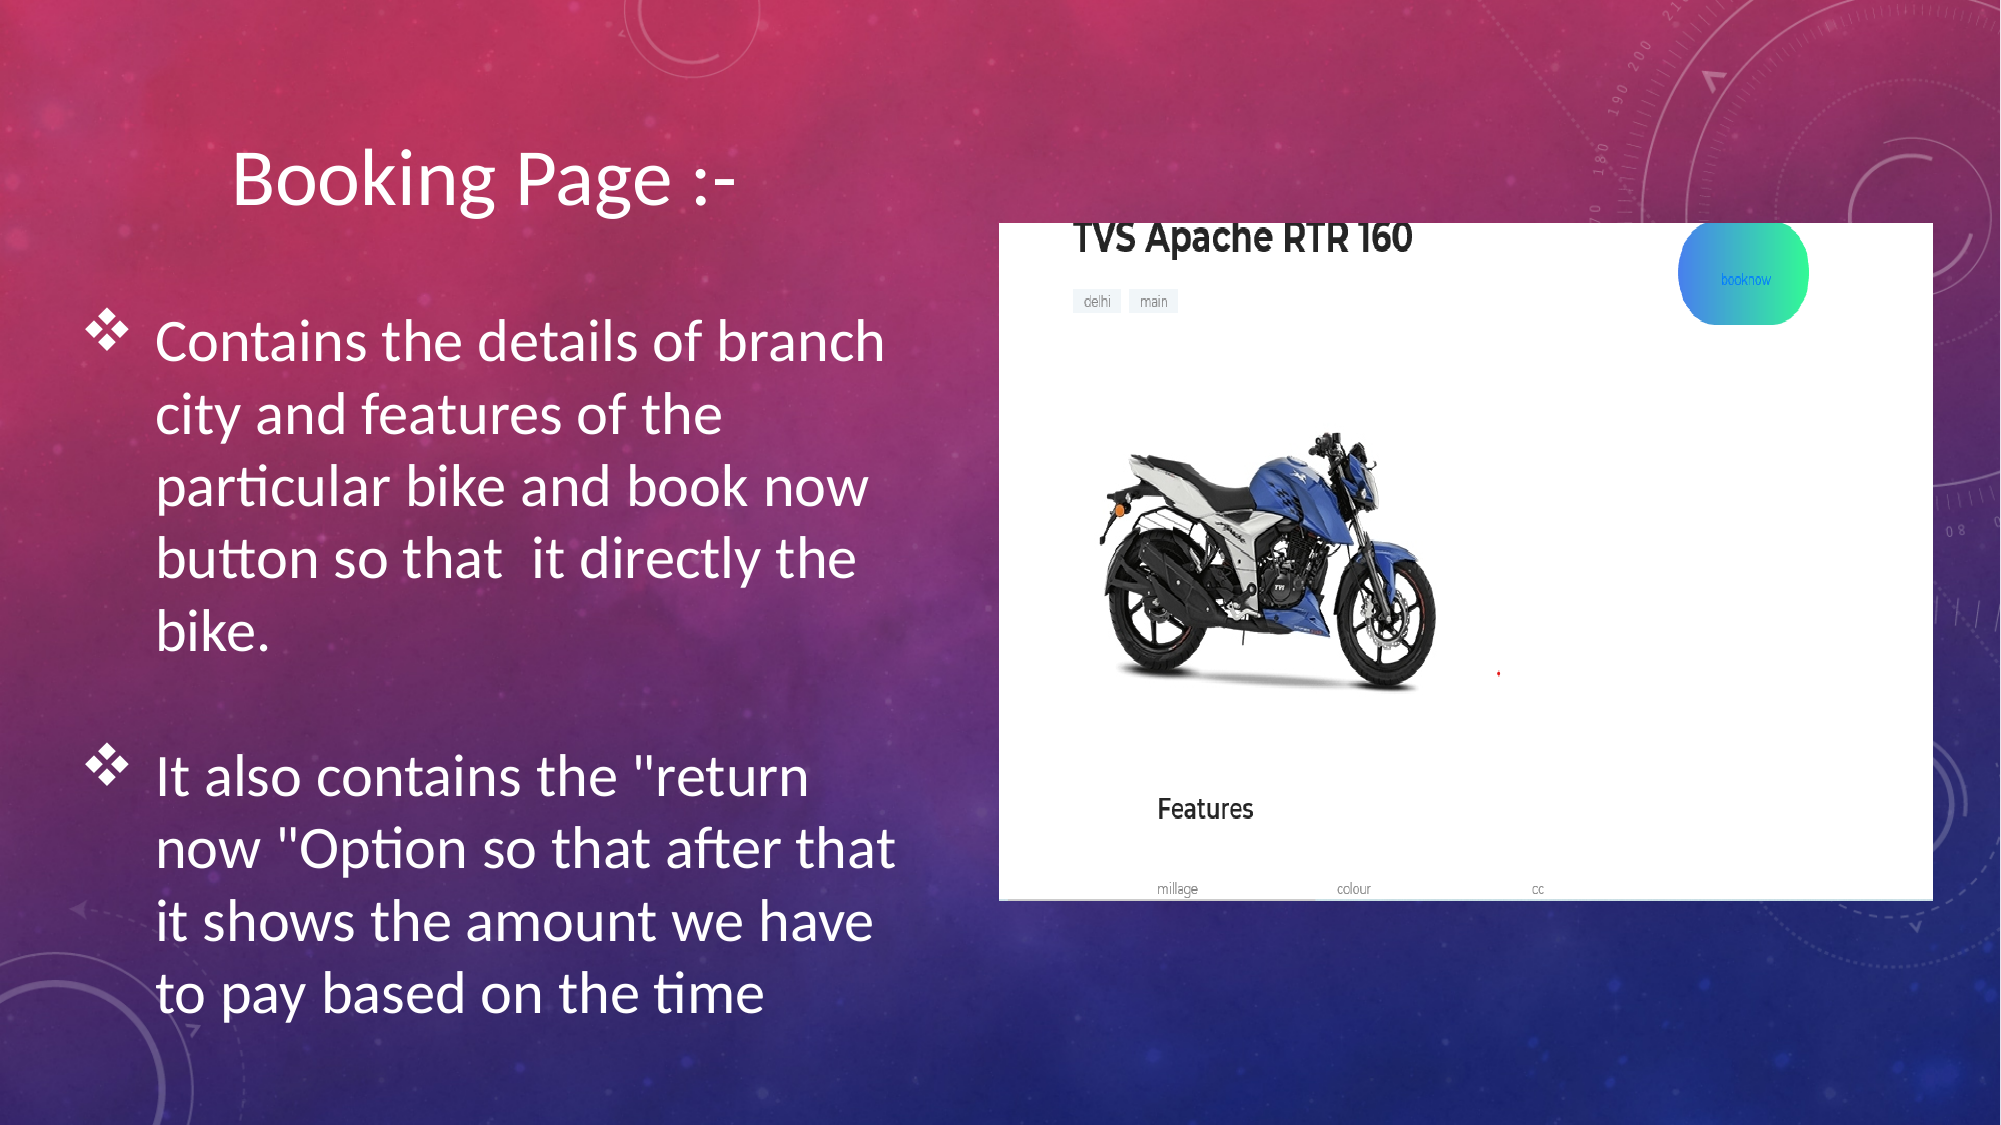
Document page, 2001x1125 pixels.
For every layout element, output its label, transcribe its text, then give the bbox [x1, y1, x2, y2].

picture [0, 0, 2001, 1125]
text_box Booking Page :- [215, 116, 798, 230]
text_box Contains the details of branch city and features of the particular bike and book now button so that it directly the bike. It also contains the "return now "Option so that after that it shows the amount we have to pay based on the time [64, 293, 923, 1106]
